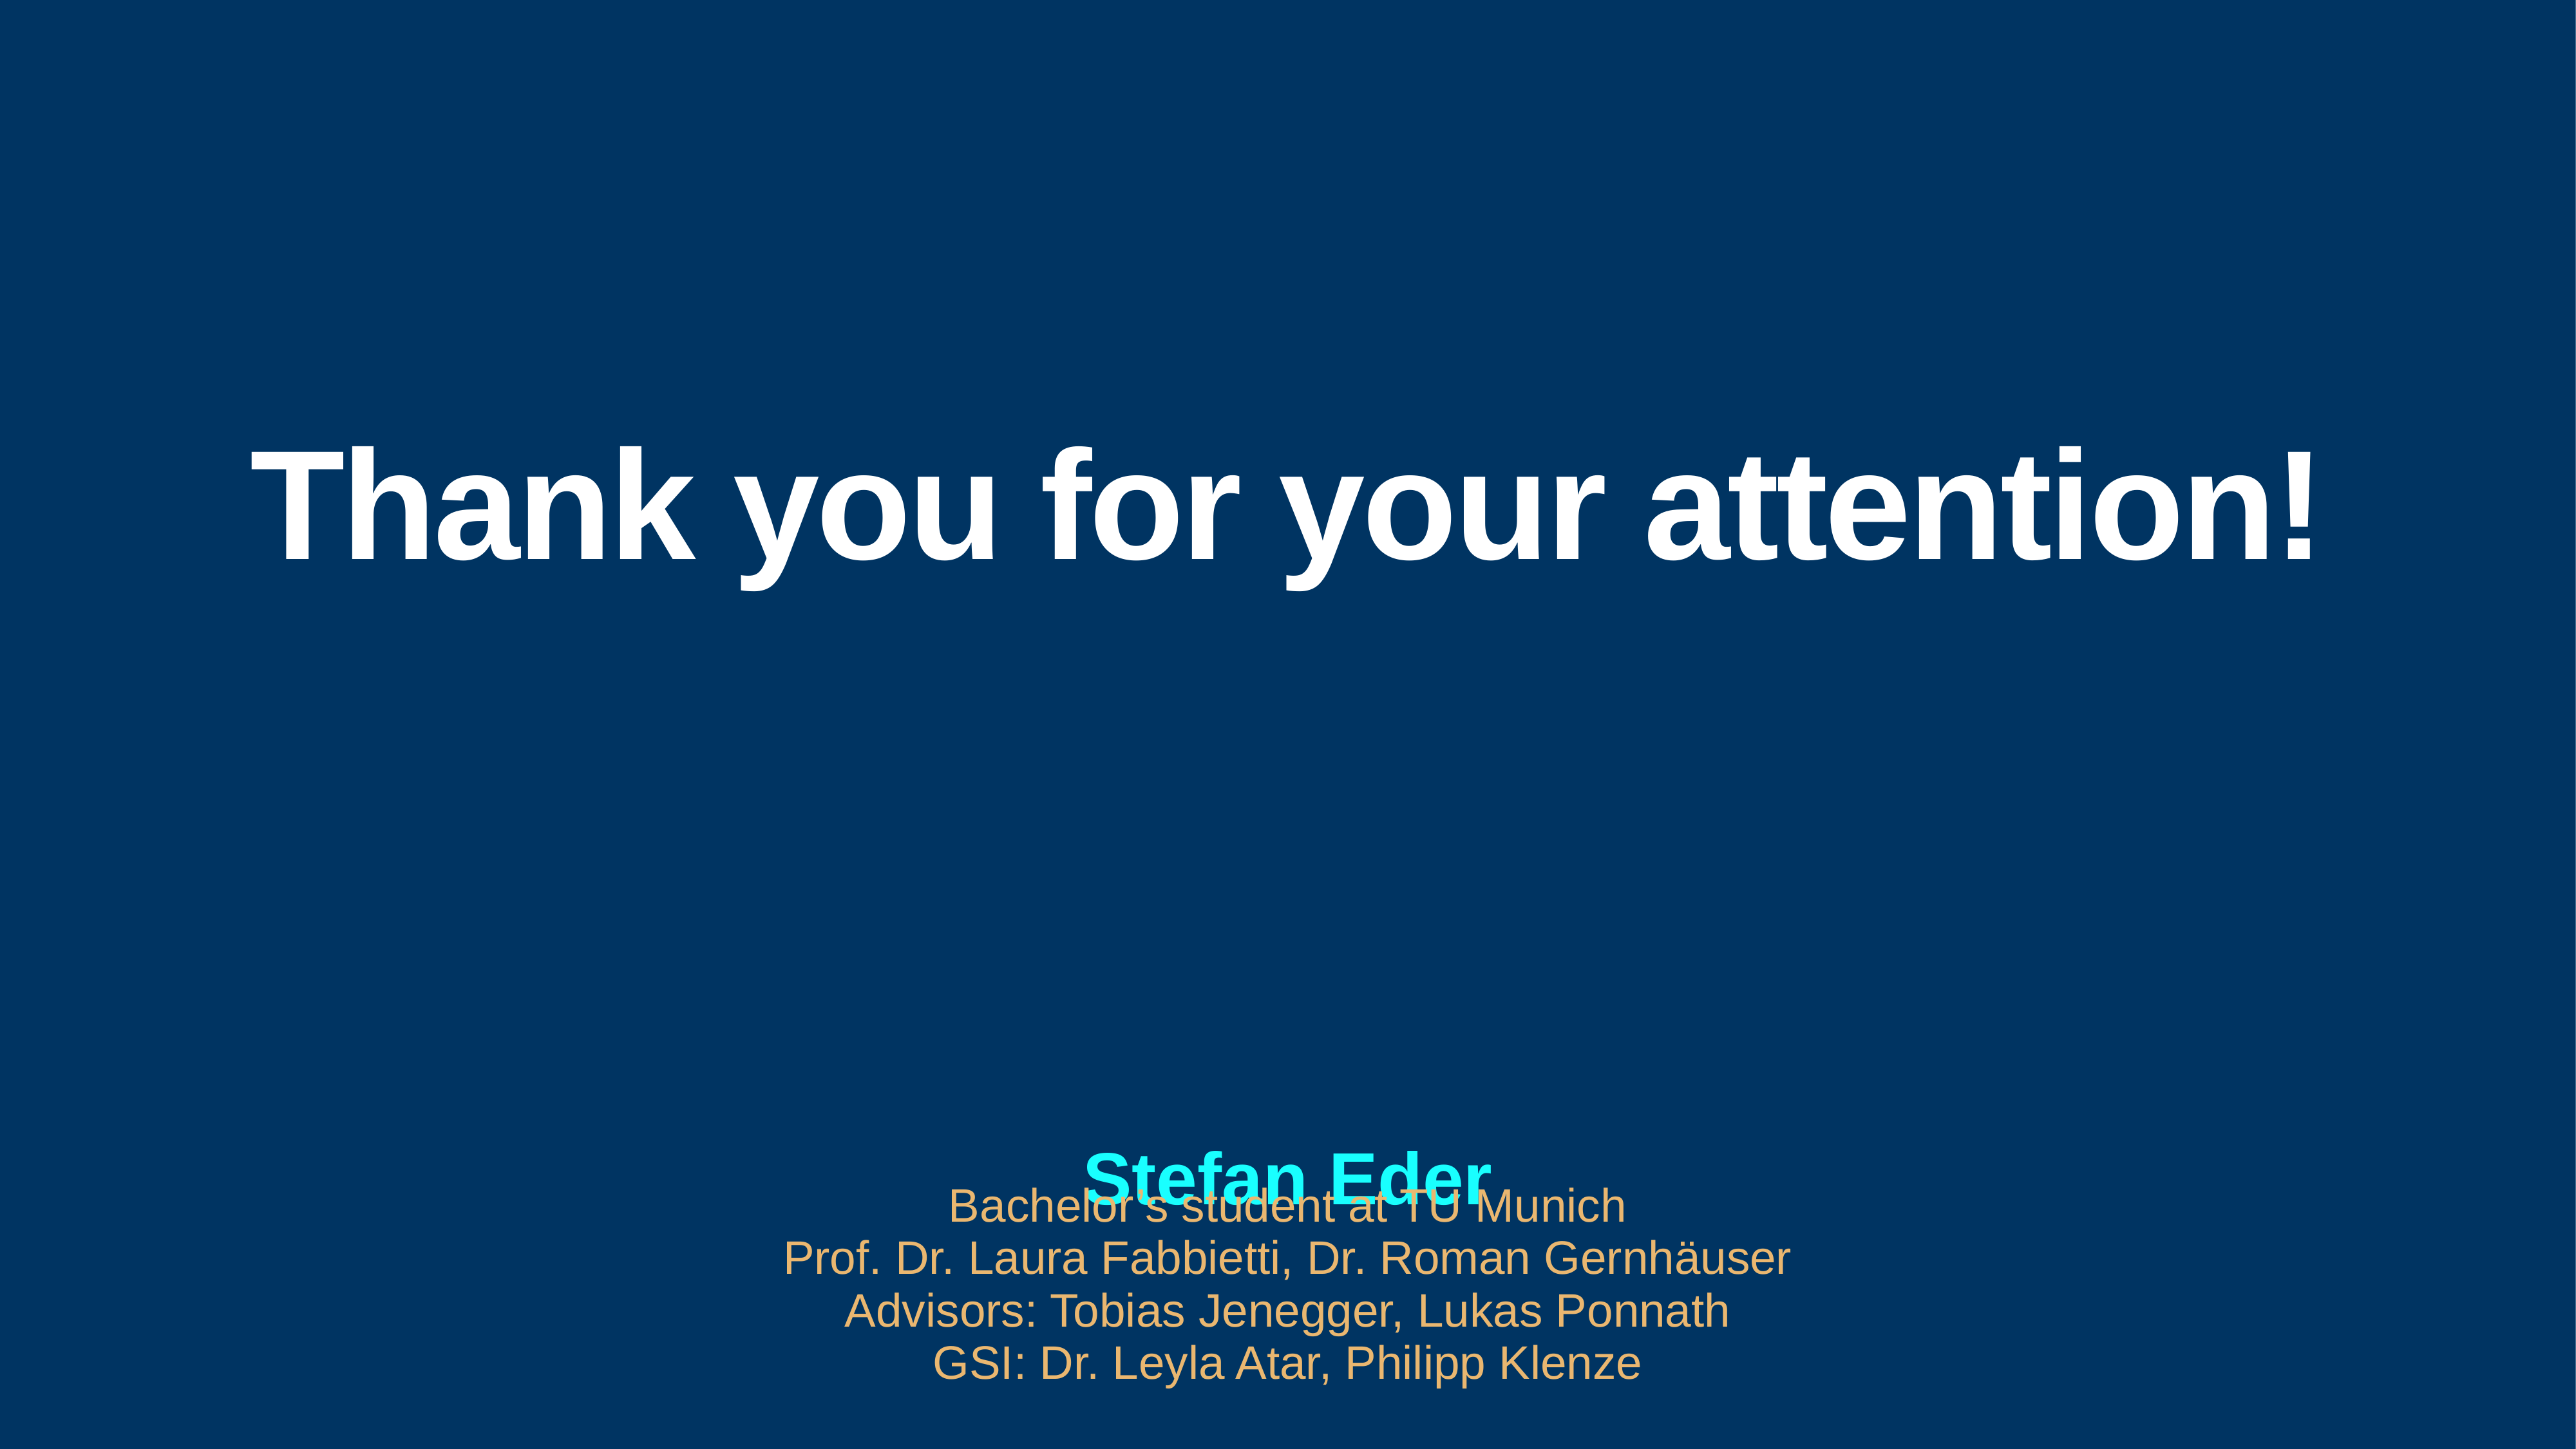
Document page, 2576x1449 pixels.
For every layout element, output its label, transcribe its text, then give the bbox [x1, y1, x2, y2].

text_box Bachelor’s student at TU Munich Prof. Dr. Laura Fabbietti, Dr. Roman Gernhäuser Advisors: Tobias Jenegger, Lukas Ponnath GSI: Dr. Leyla Atar, Philipp Klenze [688, 1170, 1888, 1399]
title Thank you for your attention! [127, 272, 2448, 763]
subtitle Stefan Eder [127, 1078, 2448, 1280]
